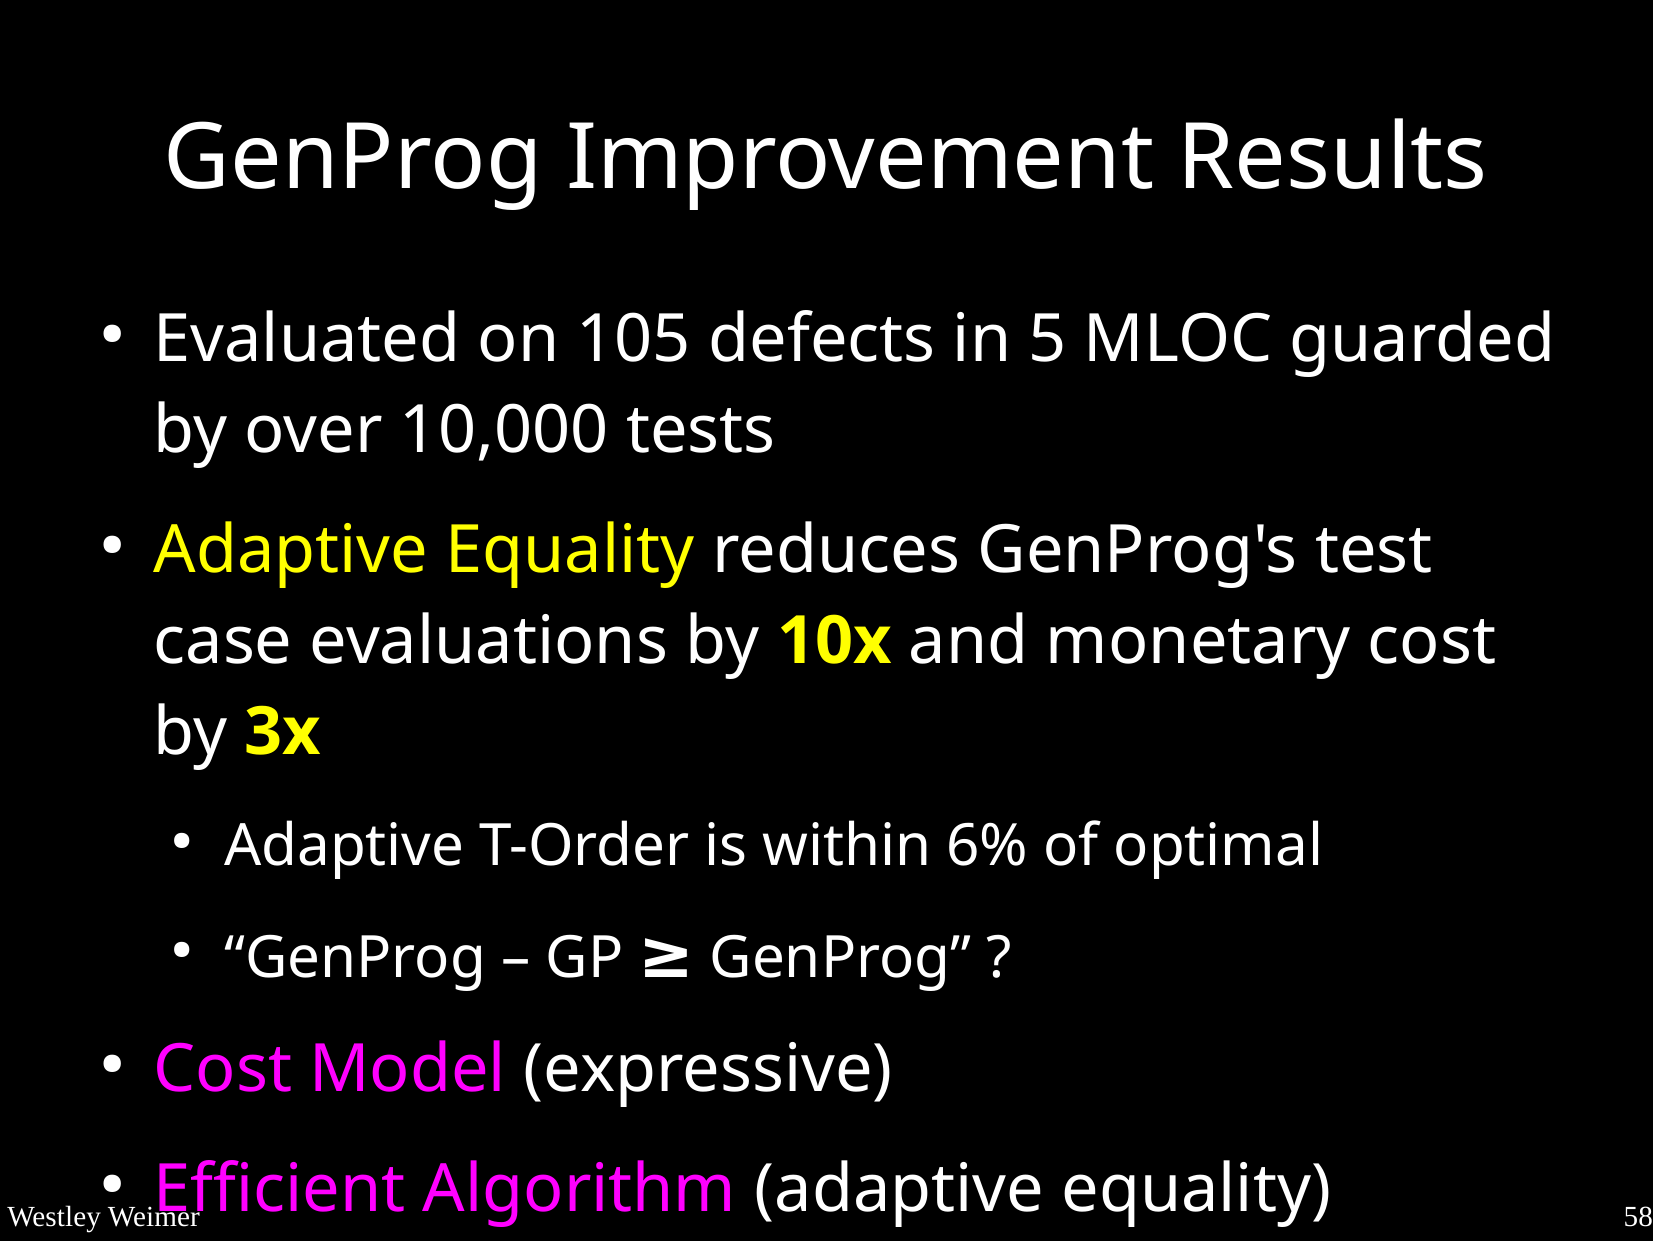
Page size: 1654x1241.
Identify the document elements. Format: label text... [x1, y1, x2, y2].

title GenProg Improvement Results [82, 49, 1571, 257]
list Evaluated on 105 defects in 5 MLOC guarded by over 10,000 tests Adaptive Equality reduces GenProg's test case evaluations by 10x and monetary cost by 3x Adaptive T-Order is within 6% of optimal “GenProg – GP ≥ GenProg” ? Cost Model (expressive) Efficient Algorithm (adaptive equality) Theoretical Relationships (mutation testing) [82, 290, 1571, 1150]
